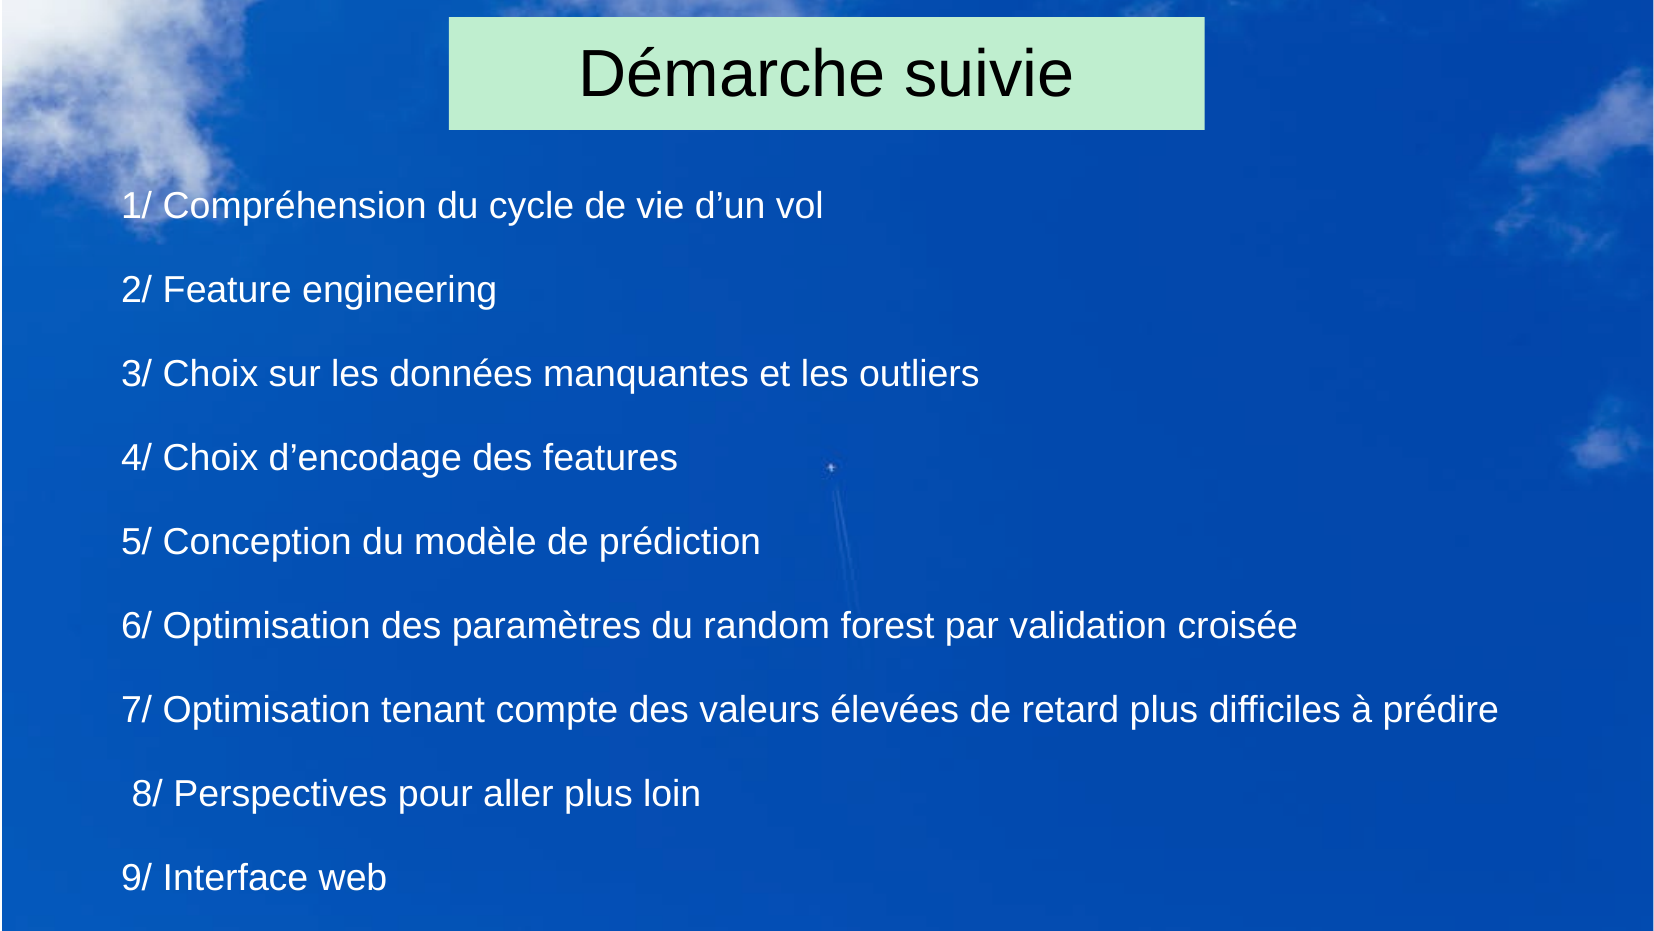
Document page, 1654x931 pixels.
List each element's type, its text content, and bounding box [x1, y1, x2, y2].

title Démarche suivie [448, 17, 1205, 130]
picture [2, 0, 1654, 931]
text_box 1/ Compréhension du cycle de vie d’un vol 2/ Feature engineering 3/ Choix sur les données manquantes et les outliers 4/ Choix d’encodage des features 5/ Conception du modèle de prédiction 6/ Optimisation des paramètres du random forest par validation croisée 7/ Optimisation tenant compte des valeurs élevées de retard plus difficiles à prédire 8/ Perspectives pour aller plus loin 9/ Interface web [106, 177, 1654, 906]
